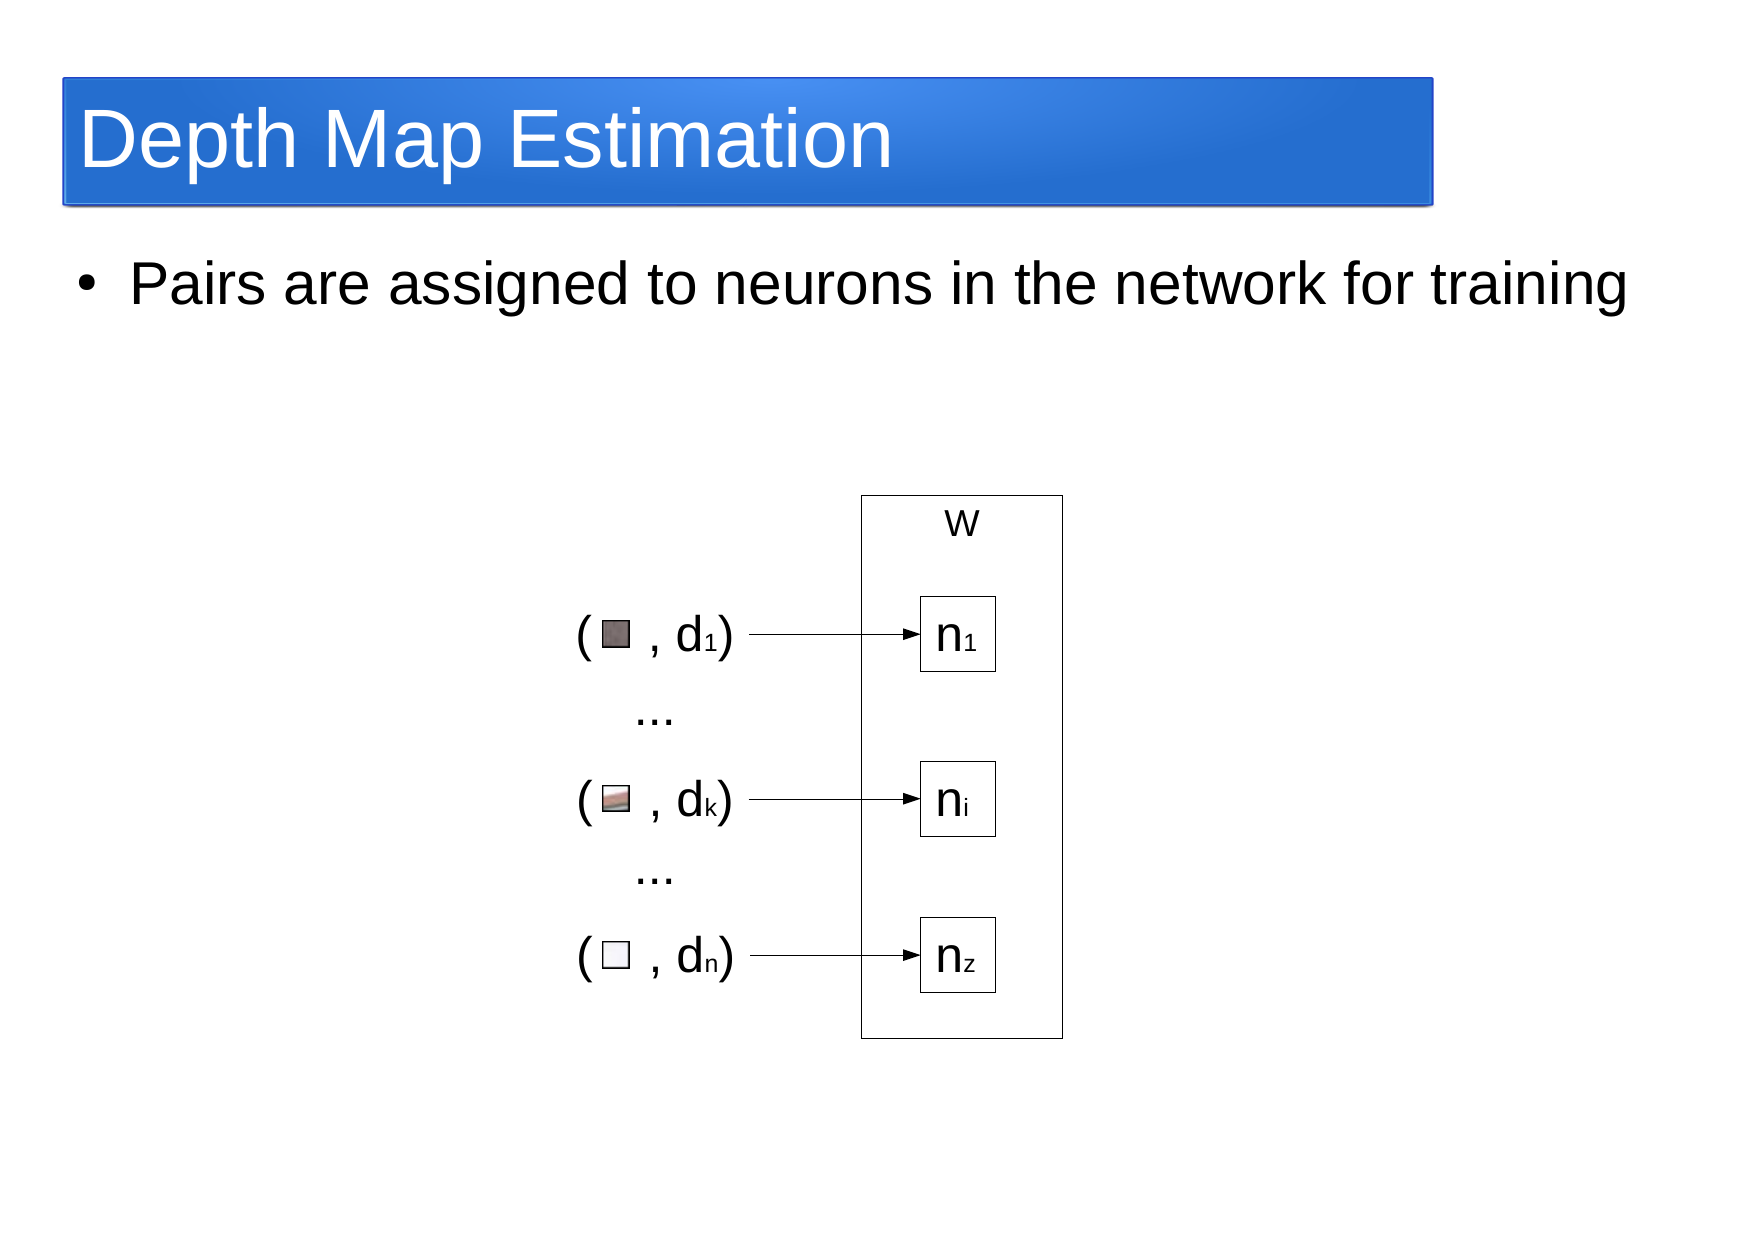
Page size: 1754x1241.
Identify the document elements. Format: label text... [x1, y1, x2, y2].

picture [602, 941, 630, 969]
text_box W [861, 495, 1063, 1039]
picture [602, 785, 630, 813]
picture [58, 77, 1439, 209]
text_box ( , d1) [560, 598, 750, 670]
text_box ... [619, 672, 691, 744]
text_box ( , dn) [561, 919, 751, 991]
text_box ... [619, 832, 691, 903]
list Pairs are assigned to neurons in the network for training [58, 249, 1696, 342]
title Depth Map Estimation [78, 80, 1429, 198]
text_box ( , dk) [561, 763, 749, 835]
